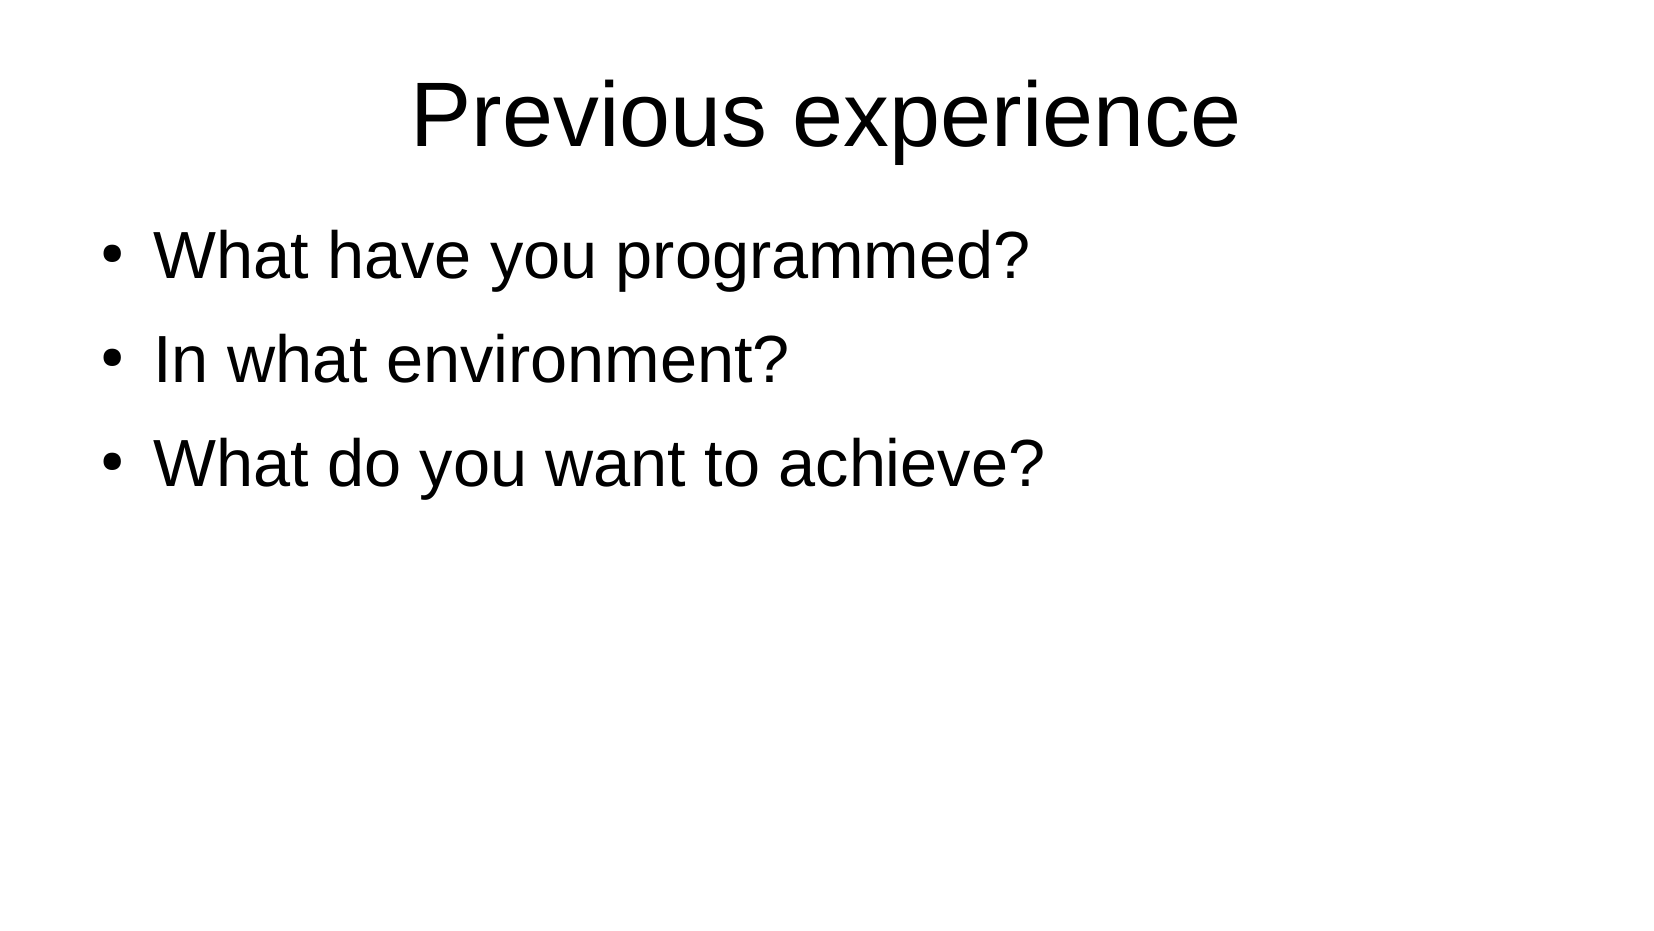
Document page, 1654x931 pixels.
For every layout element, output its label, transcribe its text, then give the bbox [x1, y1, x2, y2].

list What have you programmed? In what environment? What do you want to achieve? [82, 217, 1571, 758]
title Previous experience [82, 37, 1571, 193]
